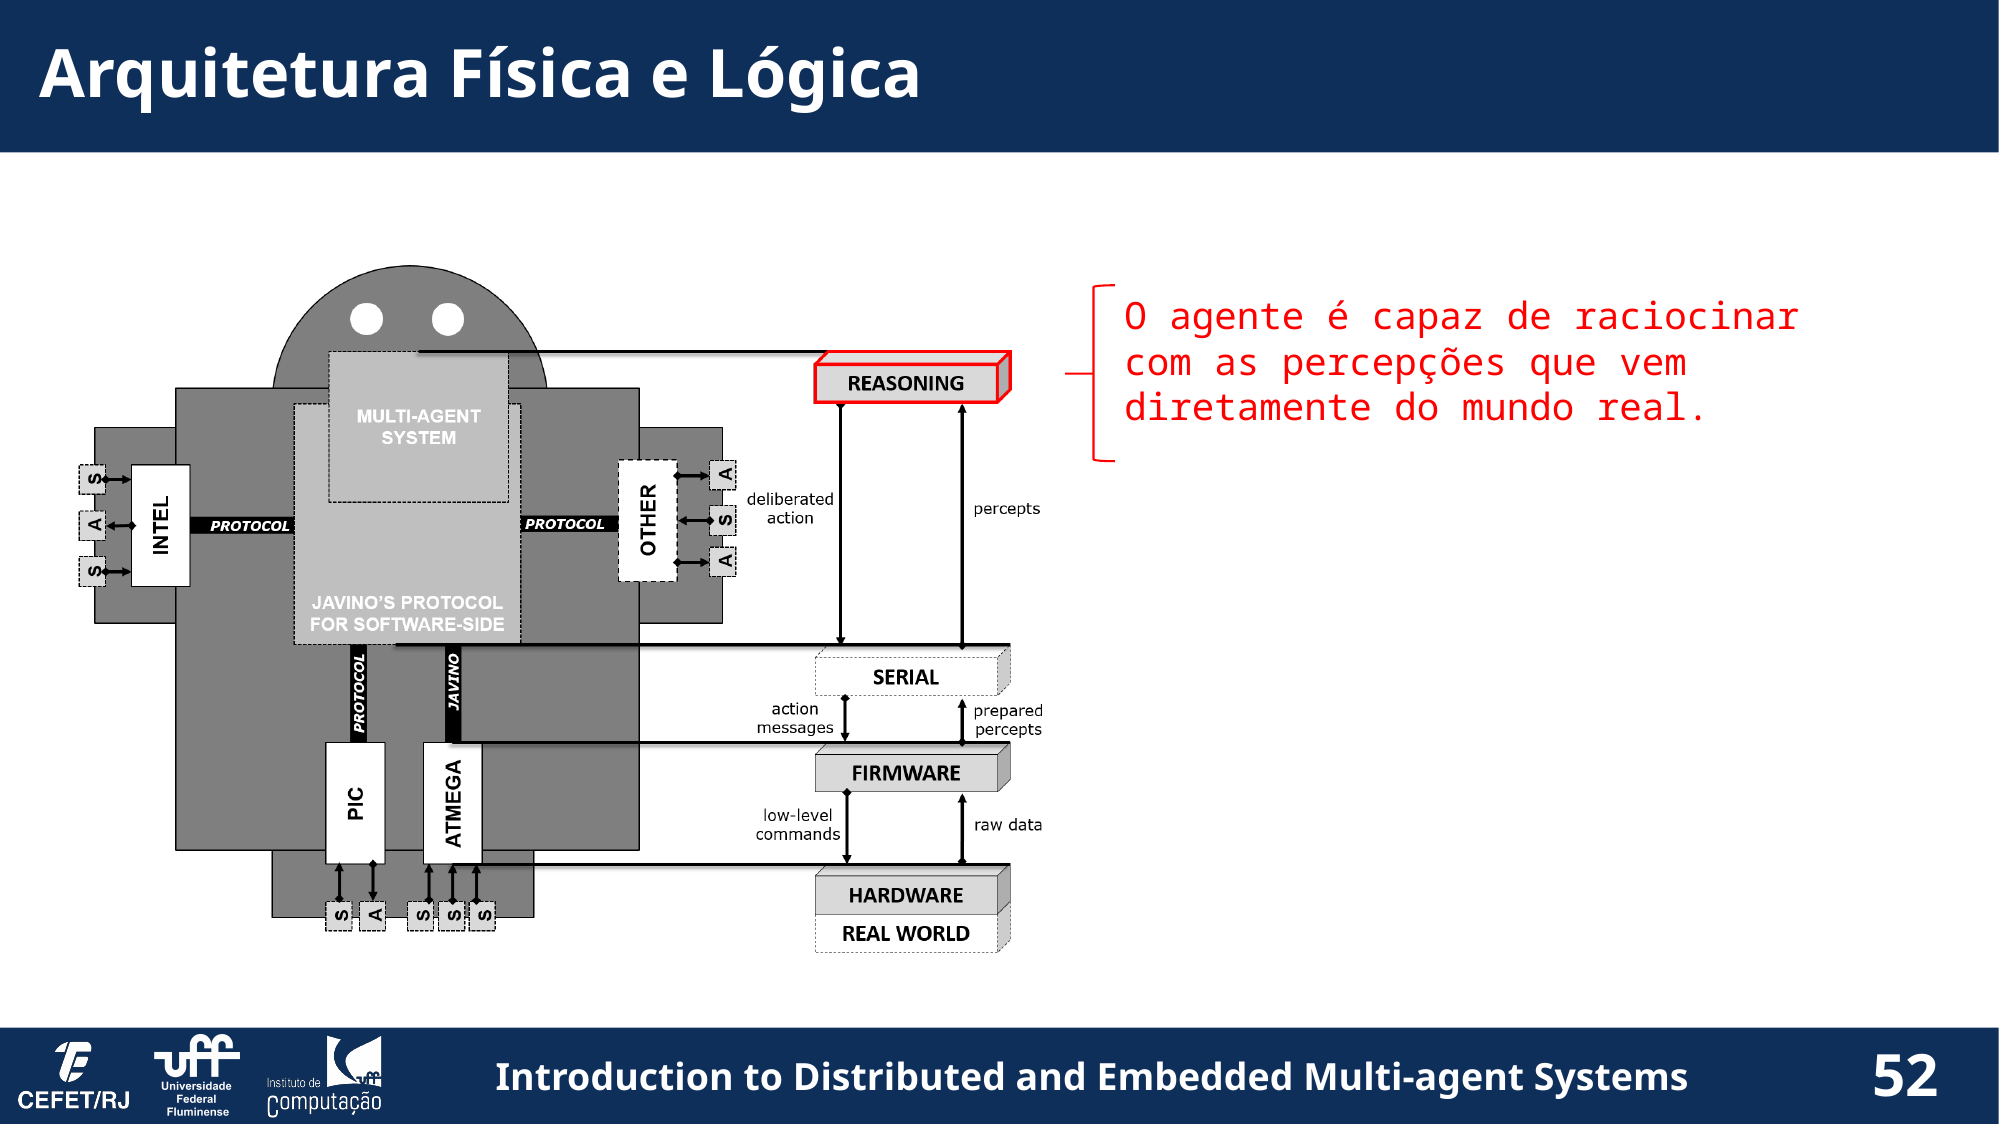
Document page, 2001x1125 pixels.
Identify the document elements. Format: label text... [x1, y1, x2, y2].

picture [77, 265, 1065, 961]
text_box [1093, 285, 1115, 462]
picture [18, 1021, 129, 1125]
text_box O agente é capaz de raciocinar com as percepções que vem diretamente do mundo real. [1109, 285, 1858, 436]
text_box Arquitetura Física e Lógica [25, 23, 1998, 116]
picture [265, 1033, 383, 1118]
picture [153, 1033, 241, 1121]
